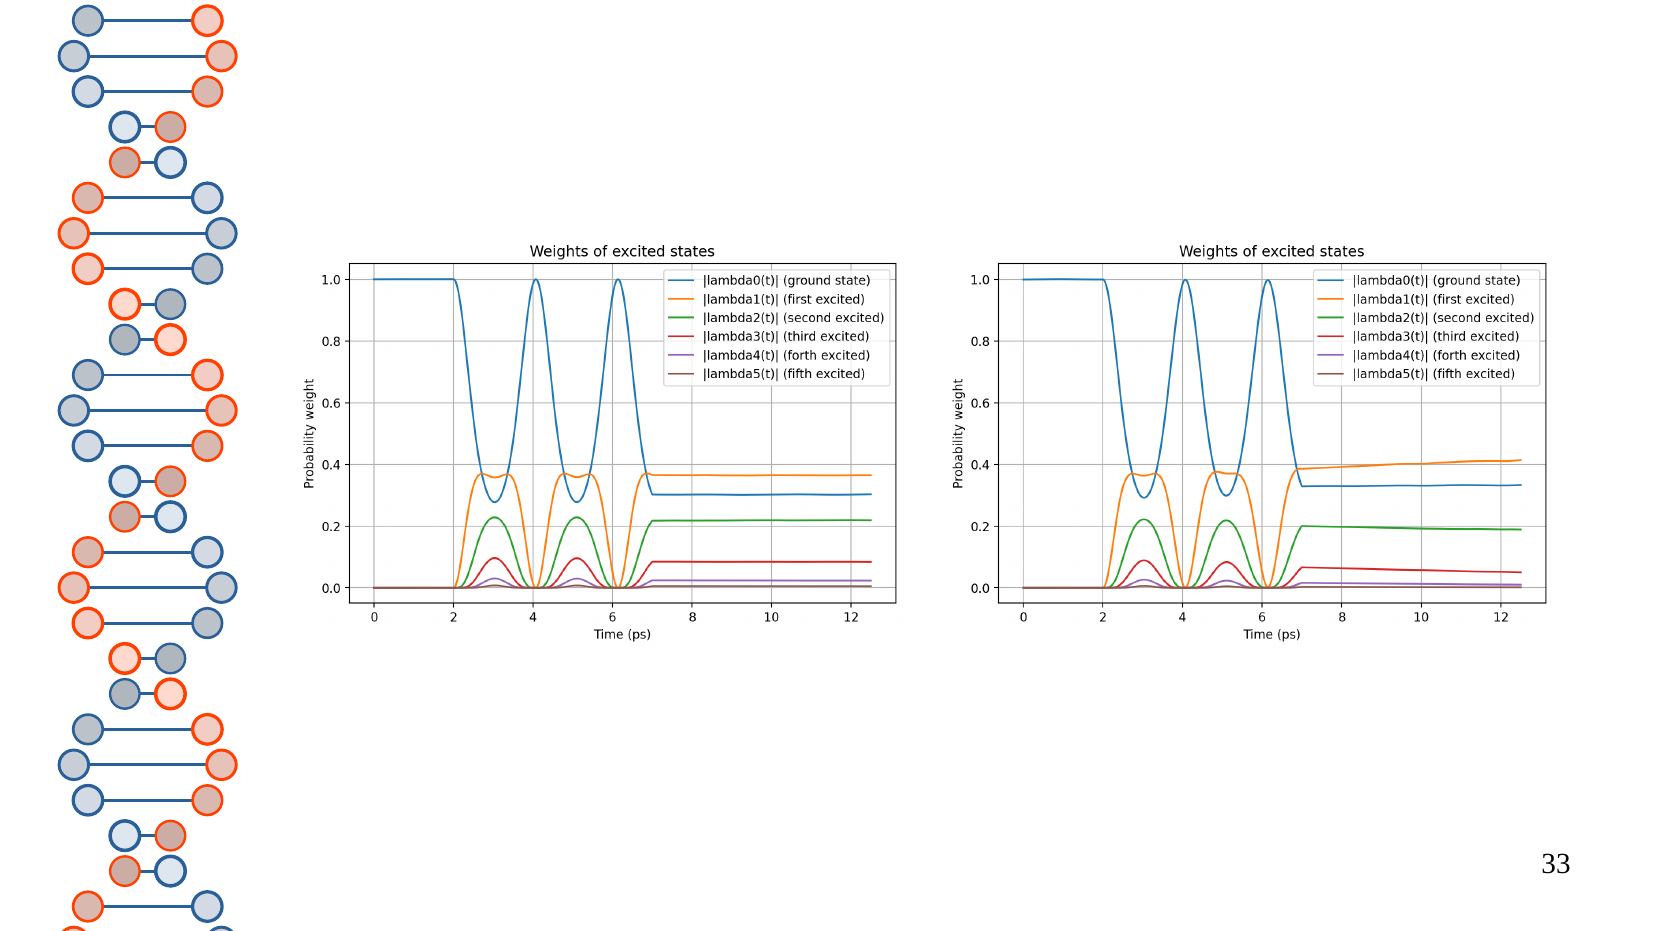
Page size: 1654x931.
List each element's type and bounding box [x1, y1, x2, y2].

picture [944, 236, 1554, 650]
picture [295, 236, 904, 650]
